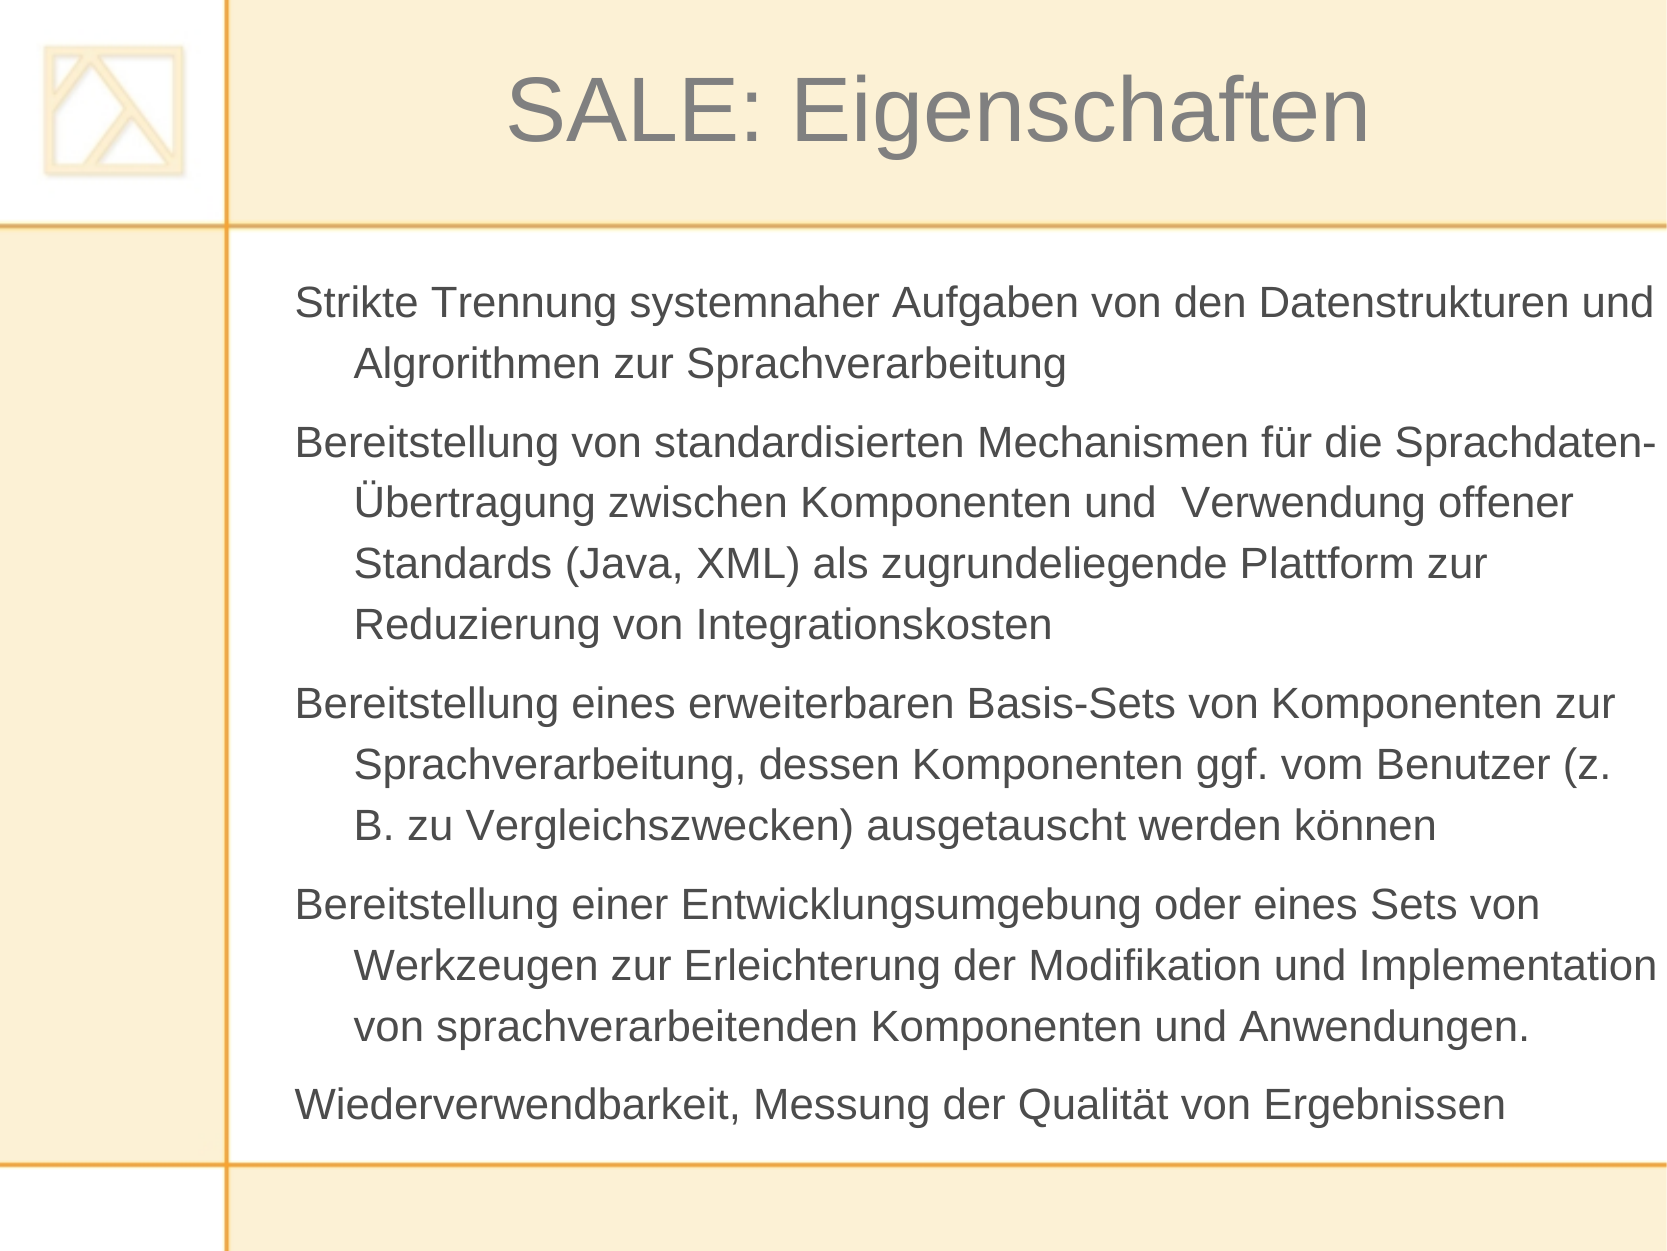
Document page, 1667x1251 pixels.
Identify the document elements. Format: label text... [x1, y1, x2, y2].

list Strikte Trennung systemnaher Aufgaben von den Datenstrukturen und Algrorithmen zur Sprachverarbeitung Bereitstellung von standardisierten Mechanismen für die Sprachdaten-Übertragung zwischen Komponenten und Verwendung offener Standards (Java, XML) als zugrundeliegende Plattform zur Reduzierung von Integrationskosten Bereitstellung eines erweiterbaren Basis-Sets von Komponenten zur Sprachverarbeitung, dessen Komponenten ggf. vom Benutzer (z. B. zu Vergleichszwecken) ausgetauscht werden können Bereitstellung einer Entwicklungsumgebung oder eines Sets von Werkzeugen zur Erleichterung der Modifikation und Implementation von sprachverarbeitenden Komponenten und Anwendungen. Wiederverwendbarkeit, Messung der Qualität von Ergebnissen [265, 265, 1667, 1152]
picture [0, 0, 1667, 1251]
title SALE: Eigenschaften [268, 0, 1611, 238]
